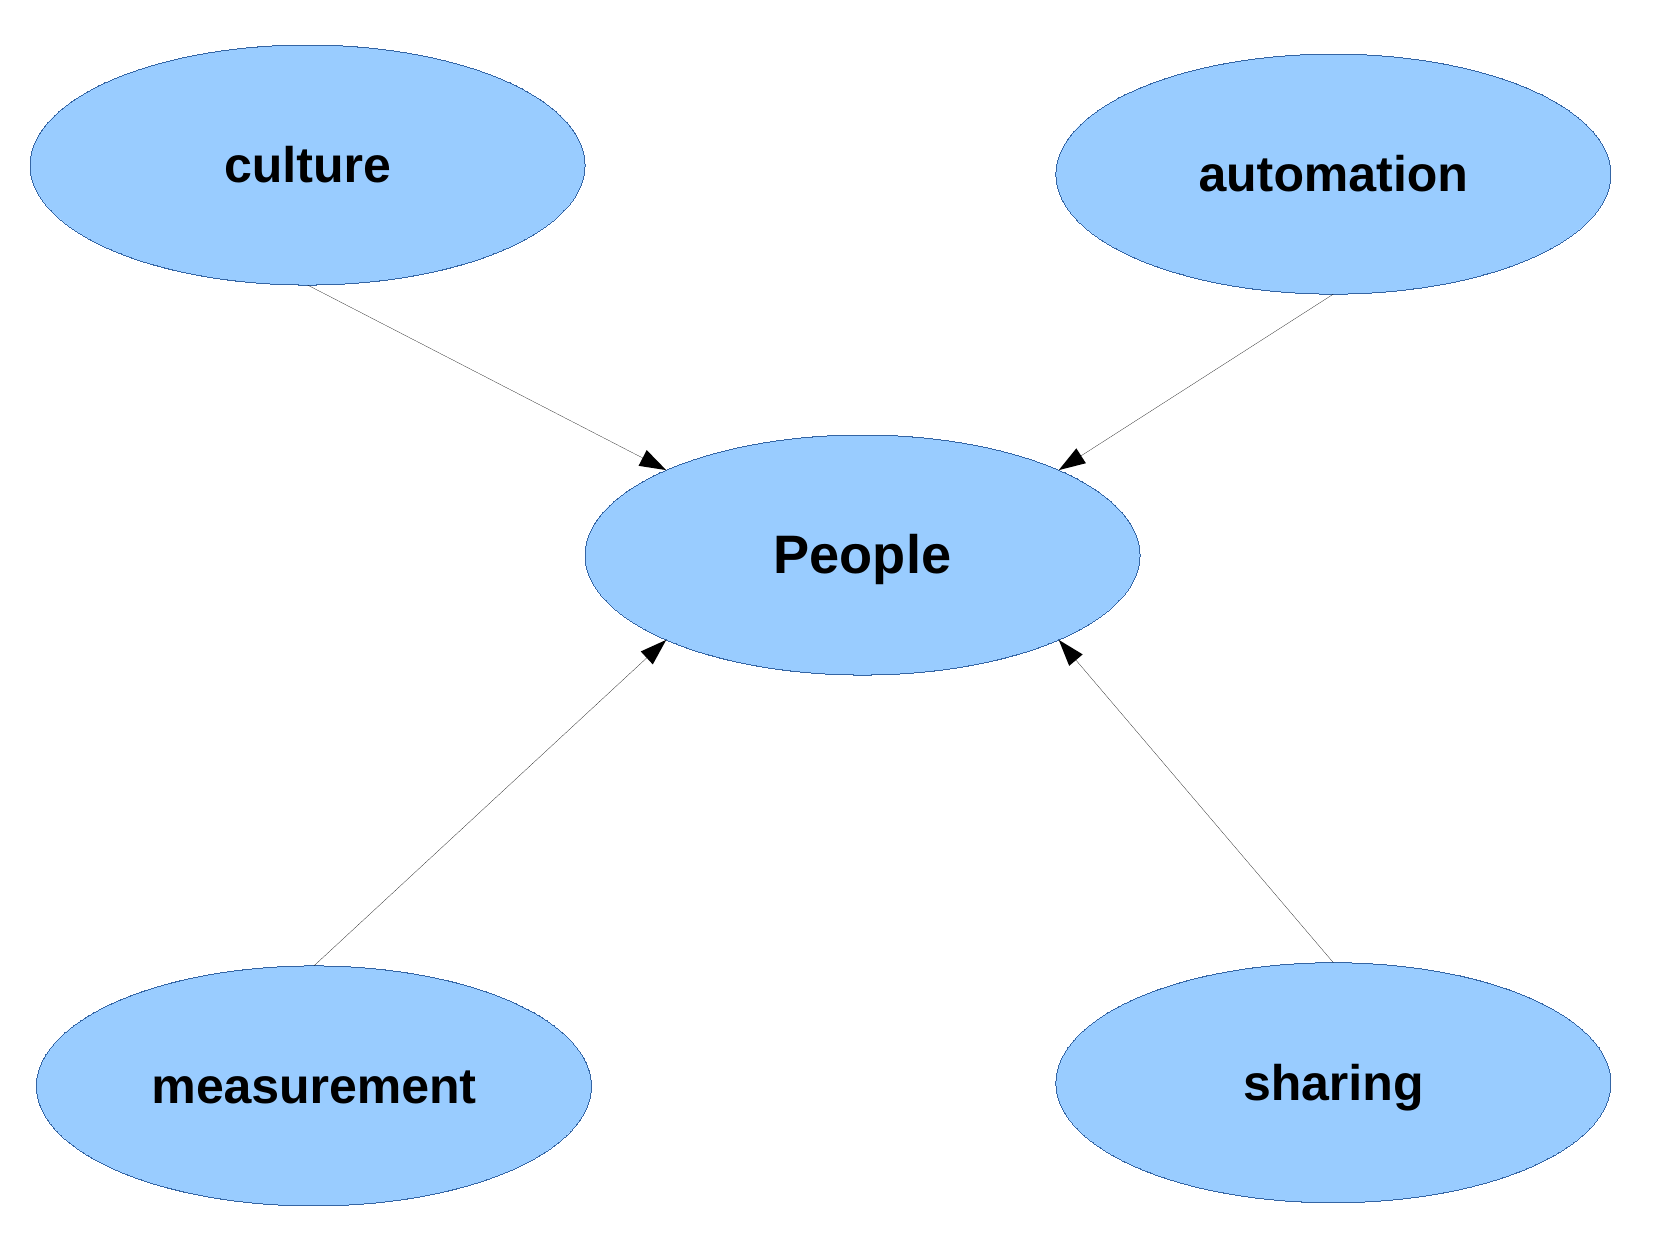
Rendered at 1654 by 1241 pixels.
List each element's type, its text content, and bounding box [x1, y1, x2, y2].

text_box sharing [1228, 1047, 1439, 1119]
text_box [1055, 54, 1611, 295]
text_box People [758, 517, 967, 593]
text_box [585, 435, 1141, 676]
text_box automation [1183, 138, 1483, 210]
text_box culture [30, 45, 586, 286]
text_box measurement [136, 1050, 492, 1122]
text_box [1055, 962, 1611, 1203]
text_box [36, 965, 592, 1206]
